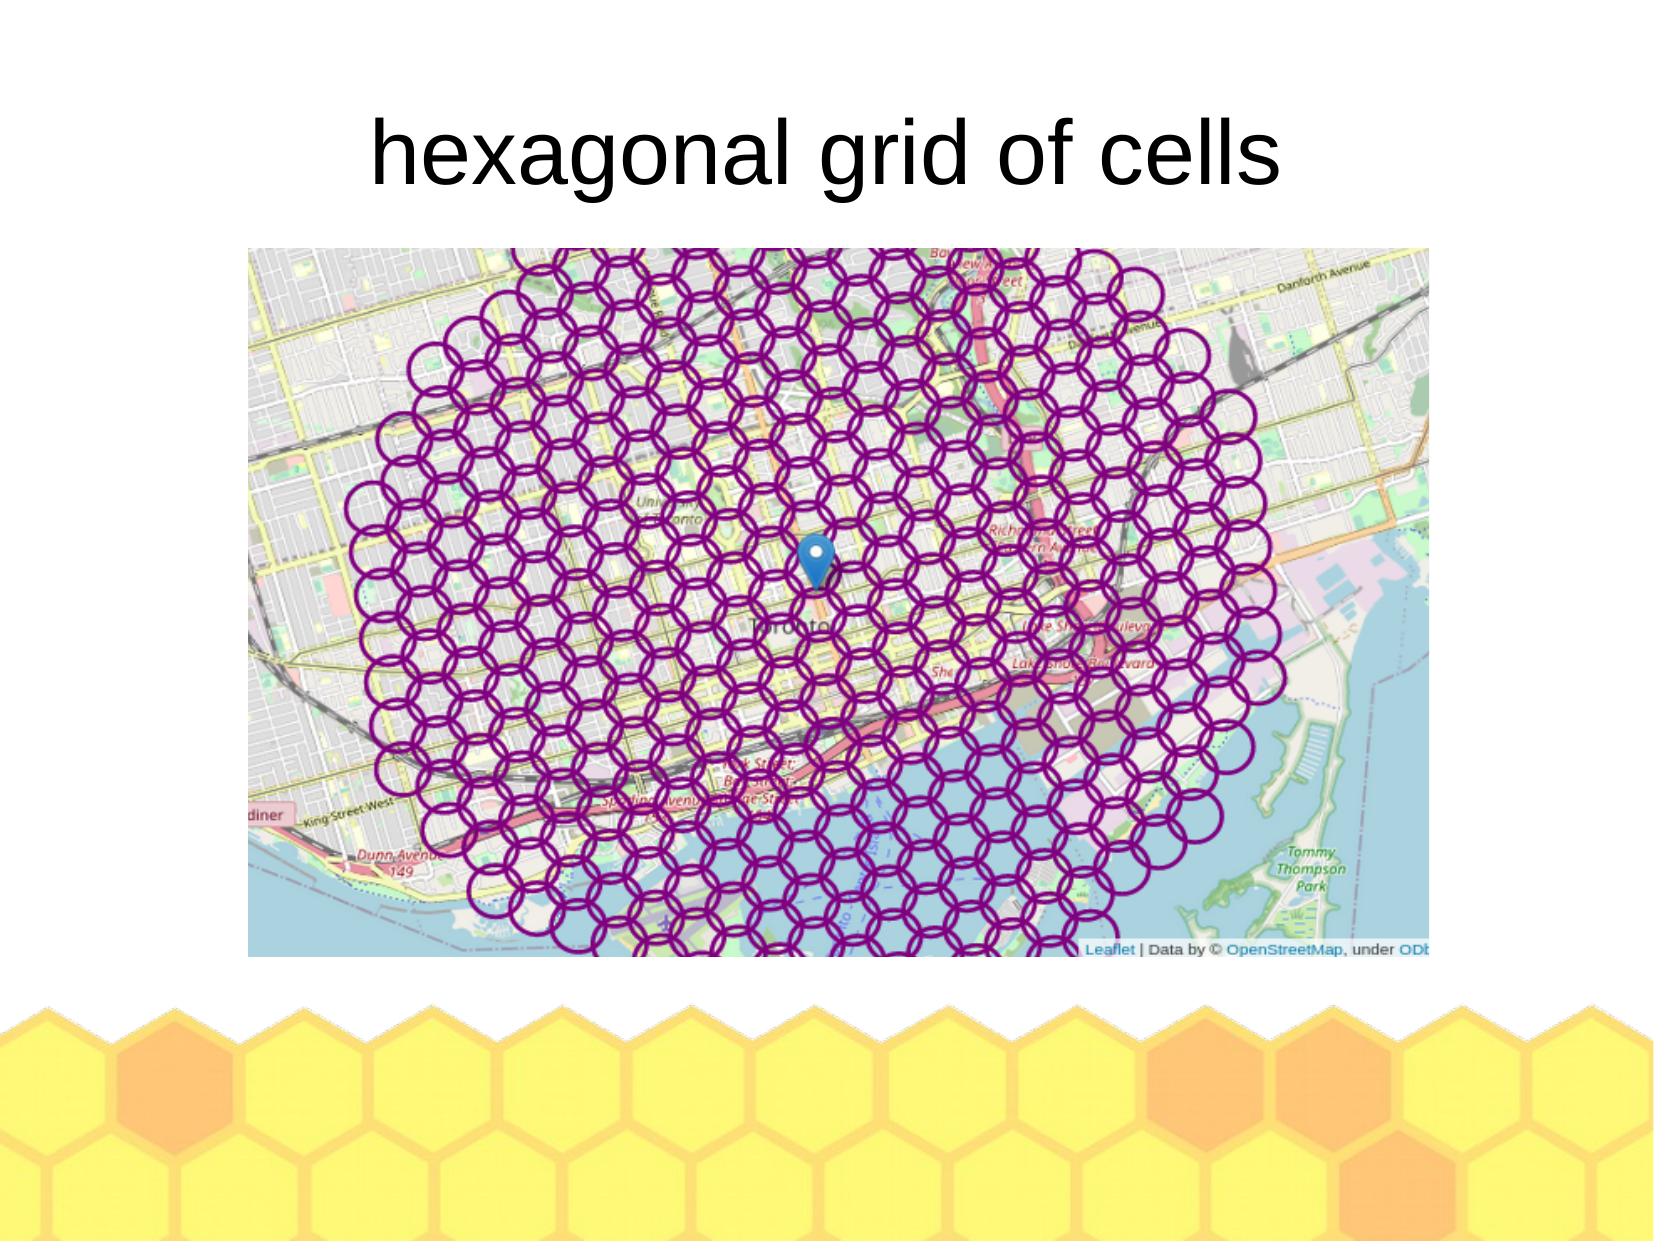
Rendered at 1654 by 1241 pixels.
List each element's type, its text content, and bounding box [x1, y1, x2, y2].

picture [0, 1001, 1654, 1241]
title hexagonal grid of cells [82, 49, 1571, 257]
picture [248, 248, 1430, 957]
